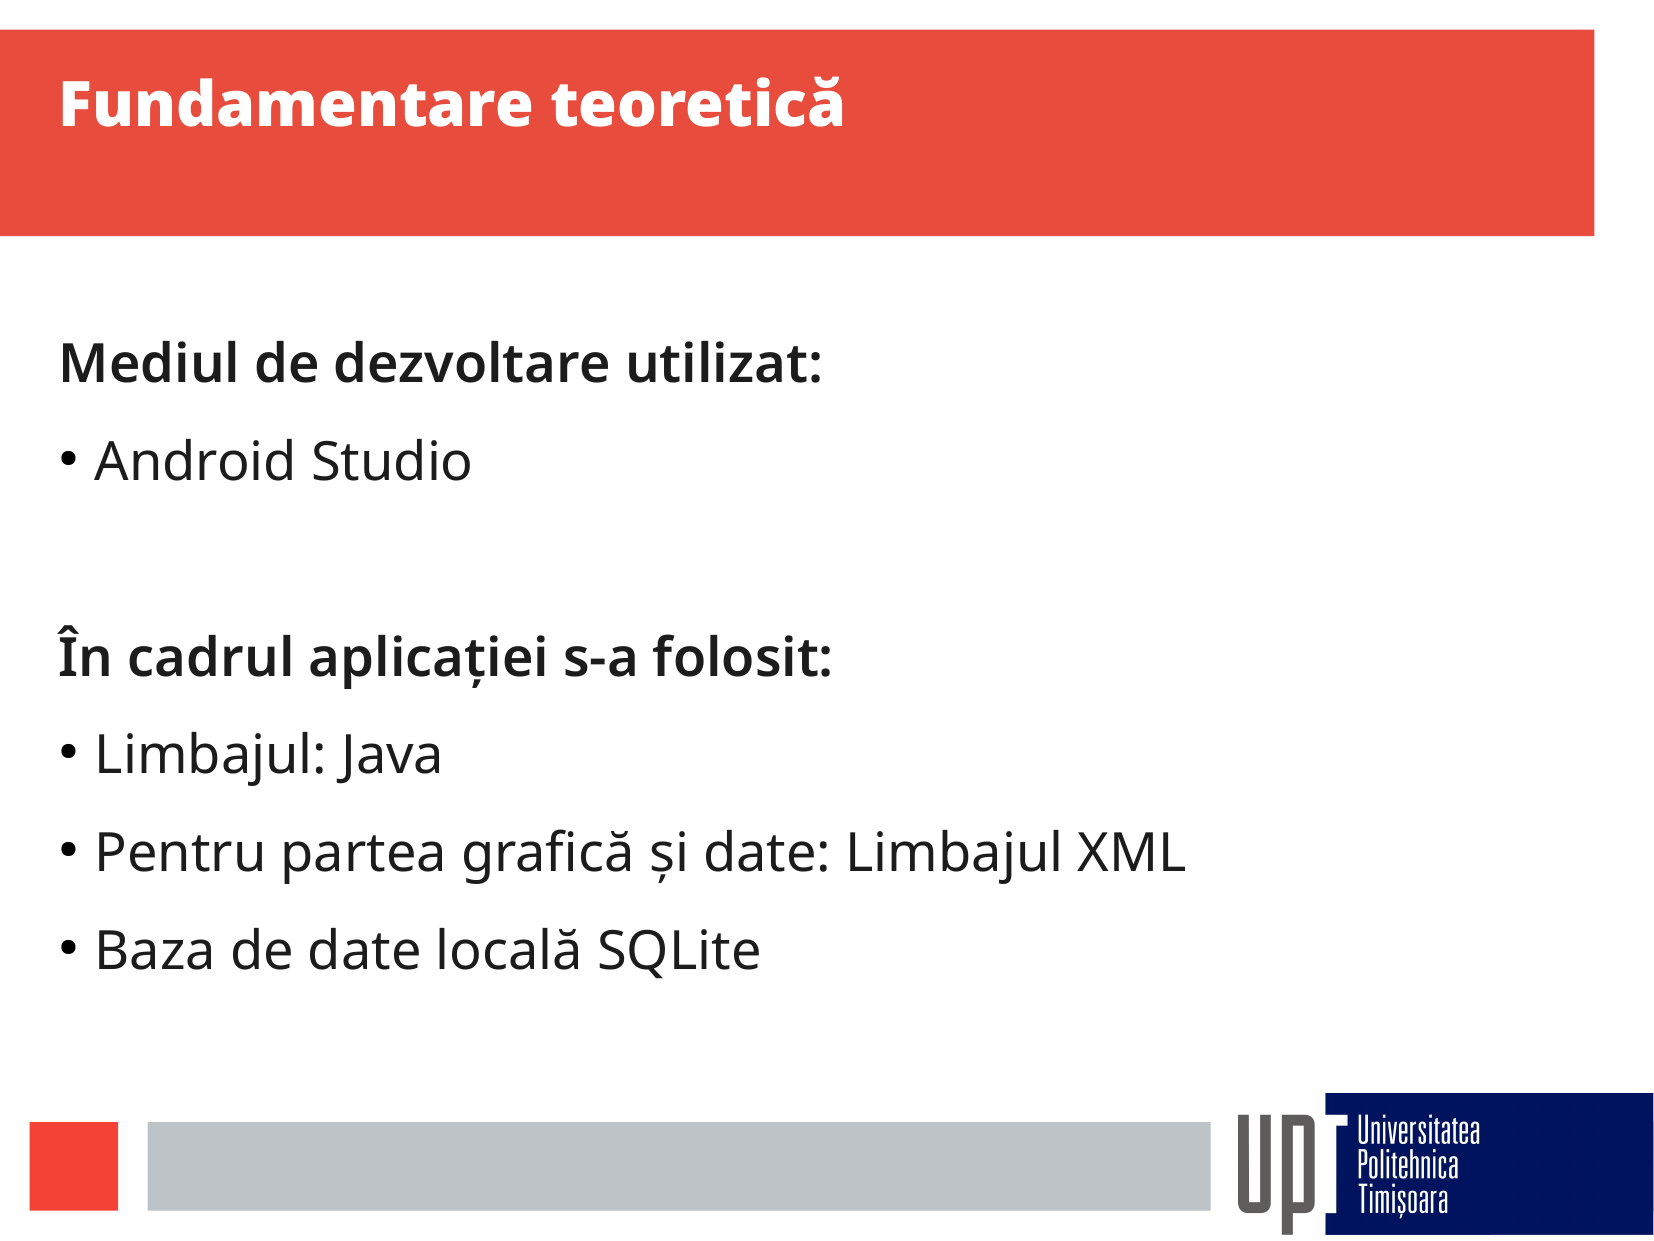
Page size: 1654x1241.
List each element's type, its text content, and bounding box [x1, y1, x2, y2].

picture [1238, 1093, 1654, 1235]
list Mediul de dezvoltare utilizat: Android Studio În cadrul aplicației s-a folosit: Limbajul: Java Pentru partea grafică și date: Limbajul XML Baza de date locală SQLite [59, 324, 1565, 1093]
title Fundamentare teoretică [59, 59, 1595, 207]
